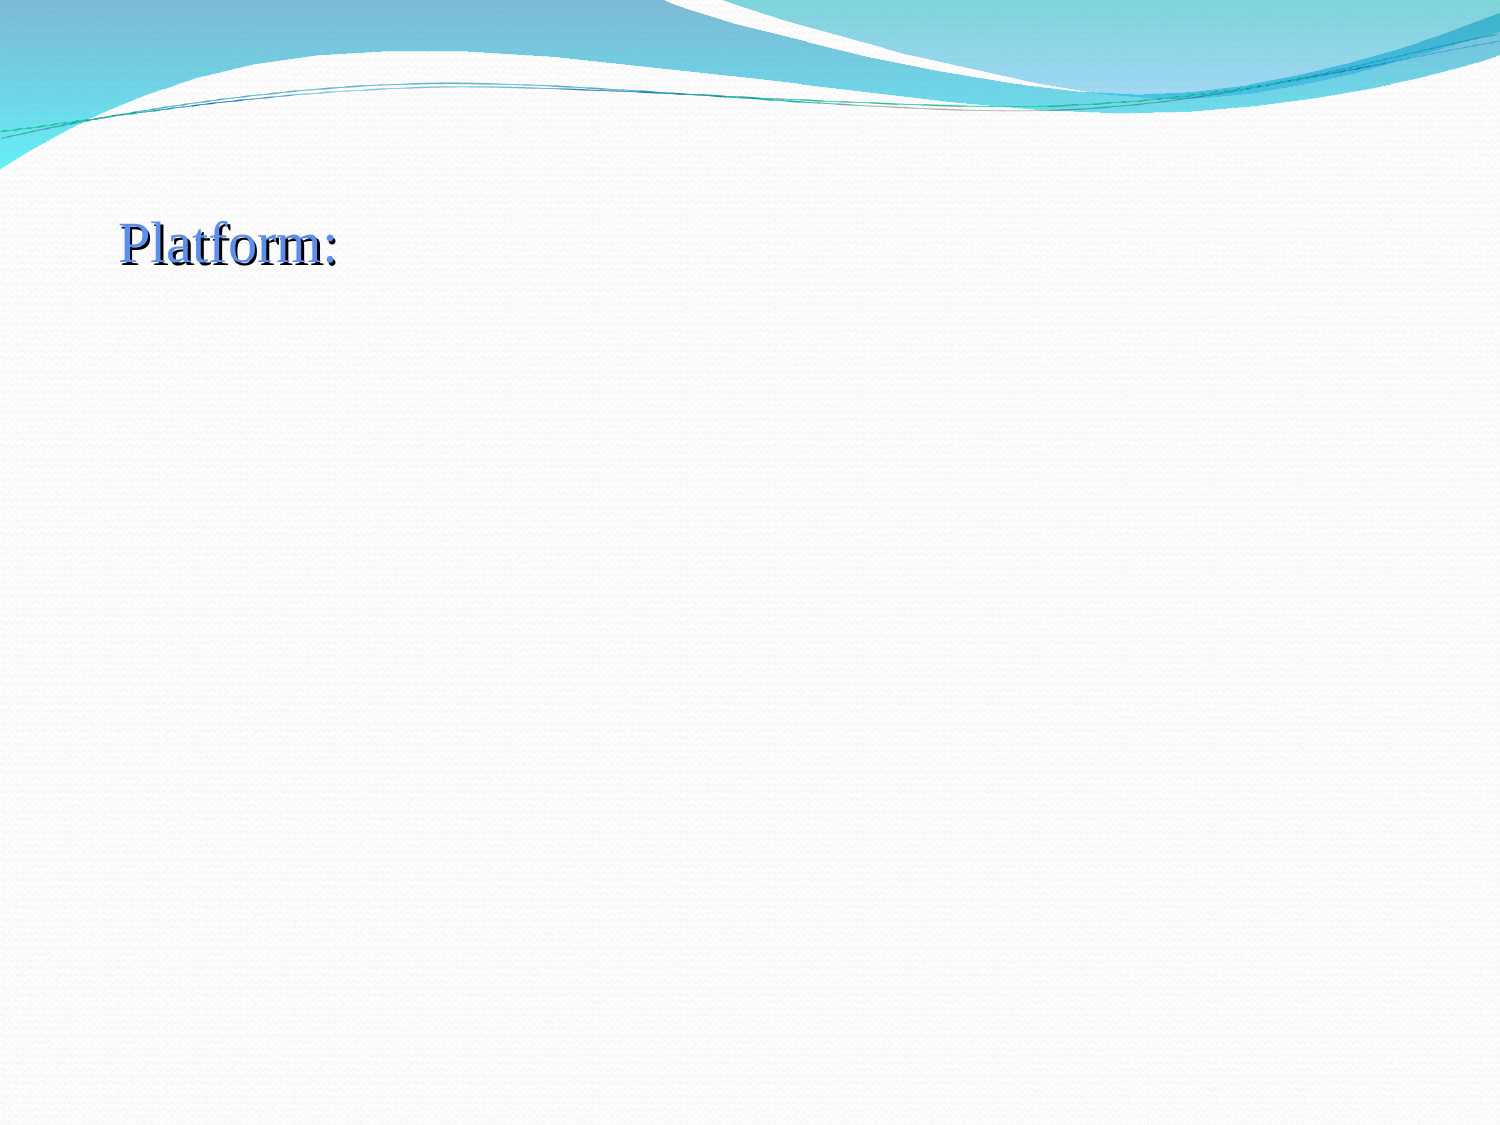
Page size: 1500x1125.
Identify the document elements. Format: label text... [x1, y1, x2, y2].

picture [0, 0, 1500, 1125]
text_box Platform: [38, 207, 1008, 275]
